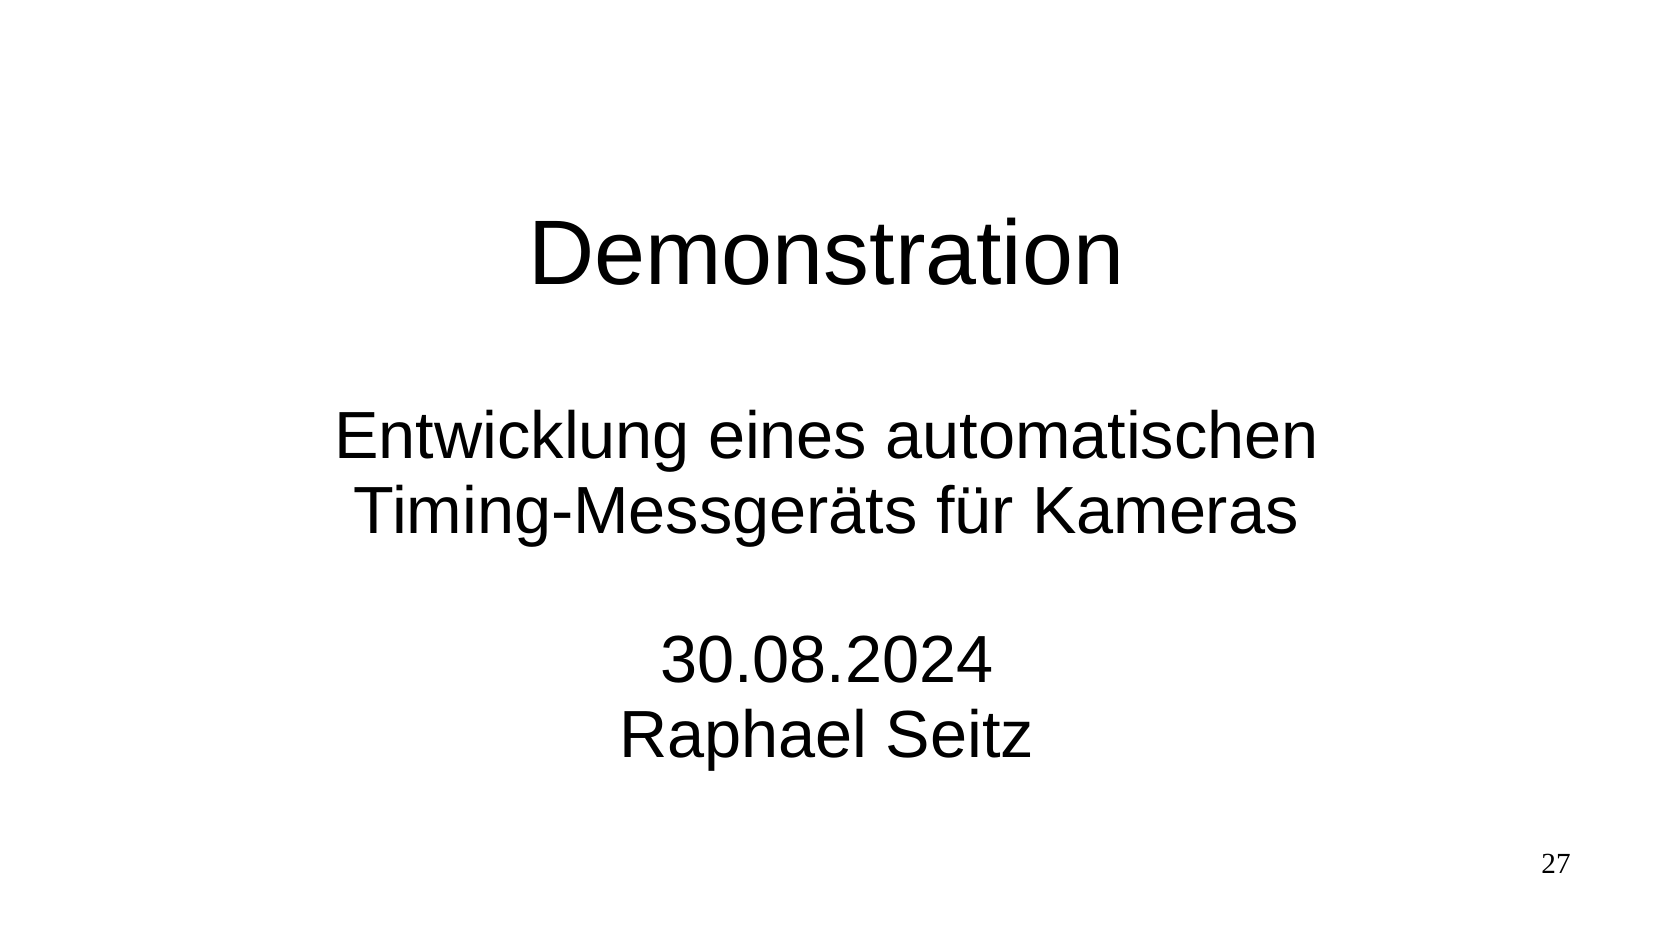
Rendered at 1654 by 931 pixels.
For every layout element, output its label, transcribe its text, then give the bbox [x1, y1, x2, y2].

title Demonstration [82, 150, 1571, 356]
text_box Entwicklung eines automatischen Timing-Messgeräts für Kameras 30.08.2024 Raphael Seitz [82, 397, 1571, 772]
